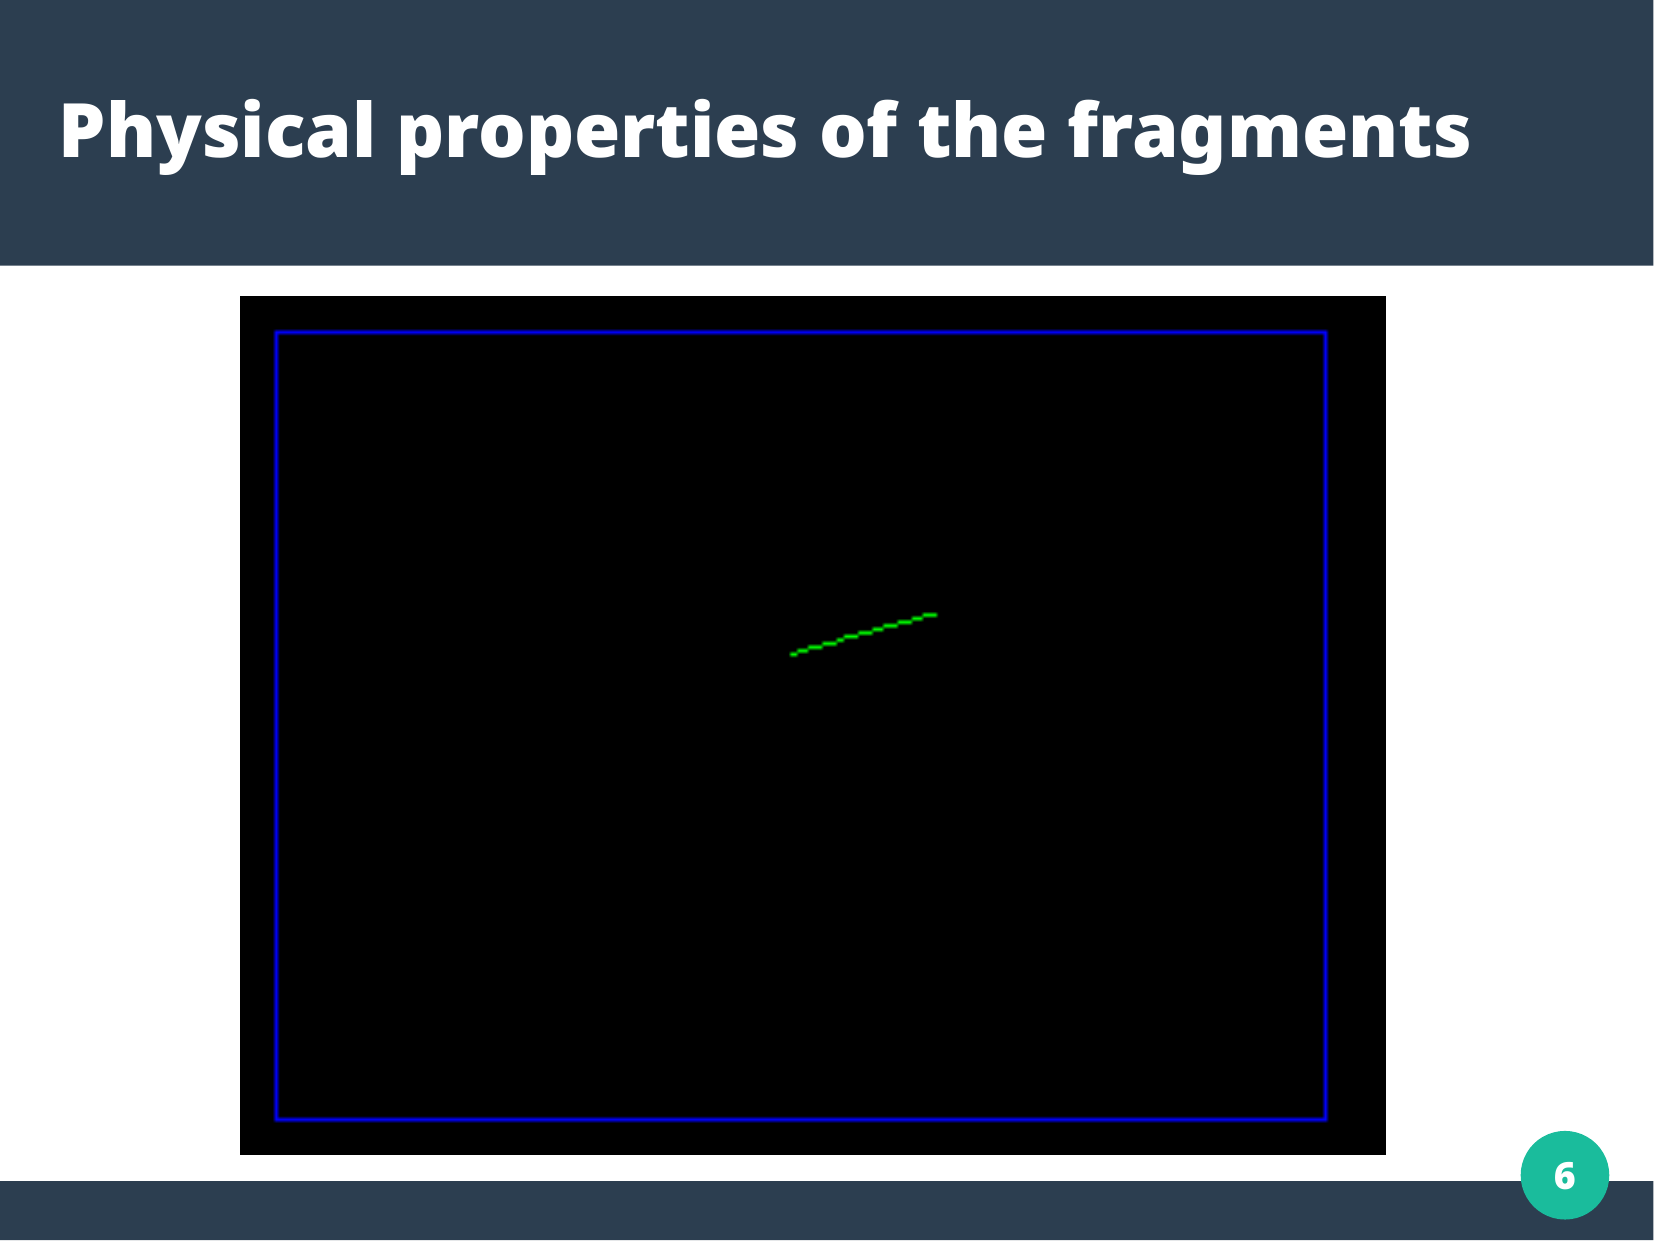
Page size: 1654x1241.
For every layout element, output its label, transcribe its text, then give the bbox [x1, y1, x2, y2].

title Physical properties of the fragments [59, 49, 1595, 207]
picture [240, 296, 1386, 1156]
